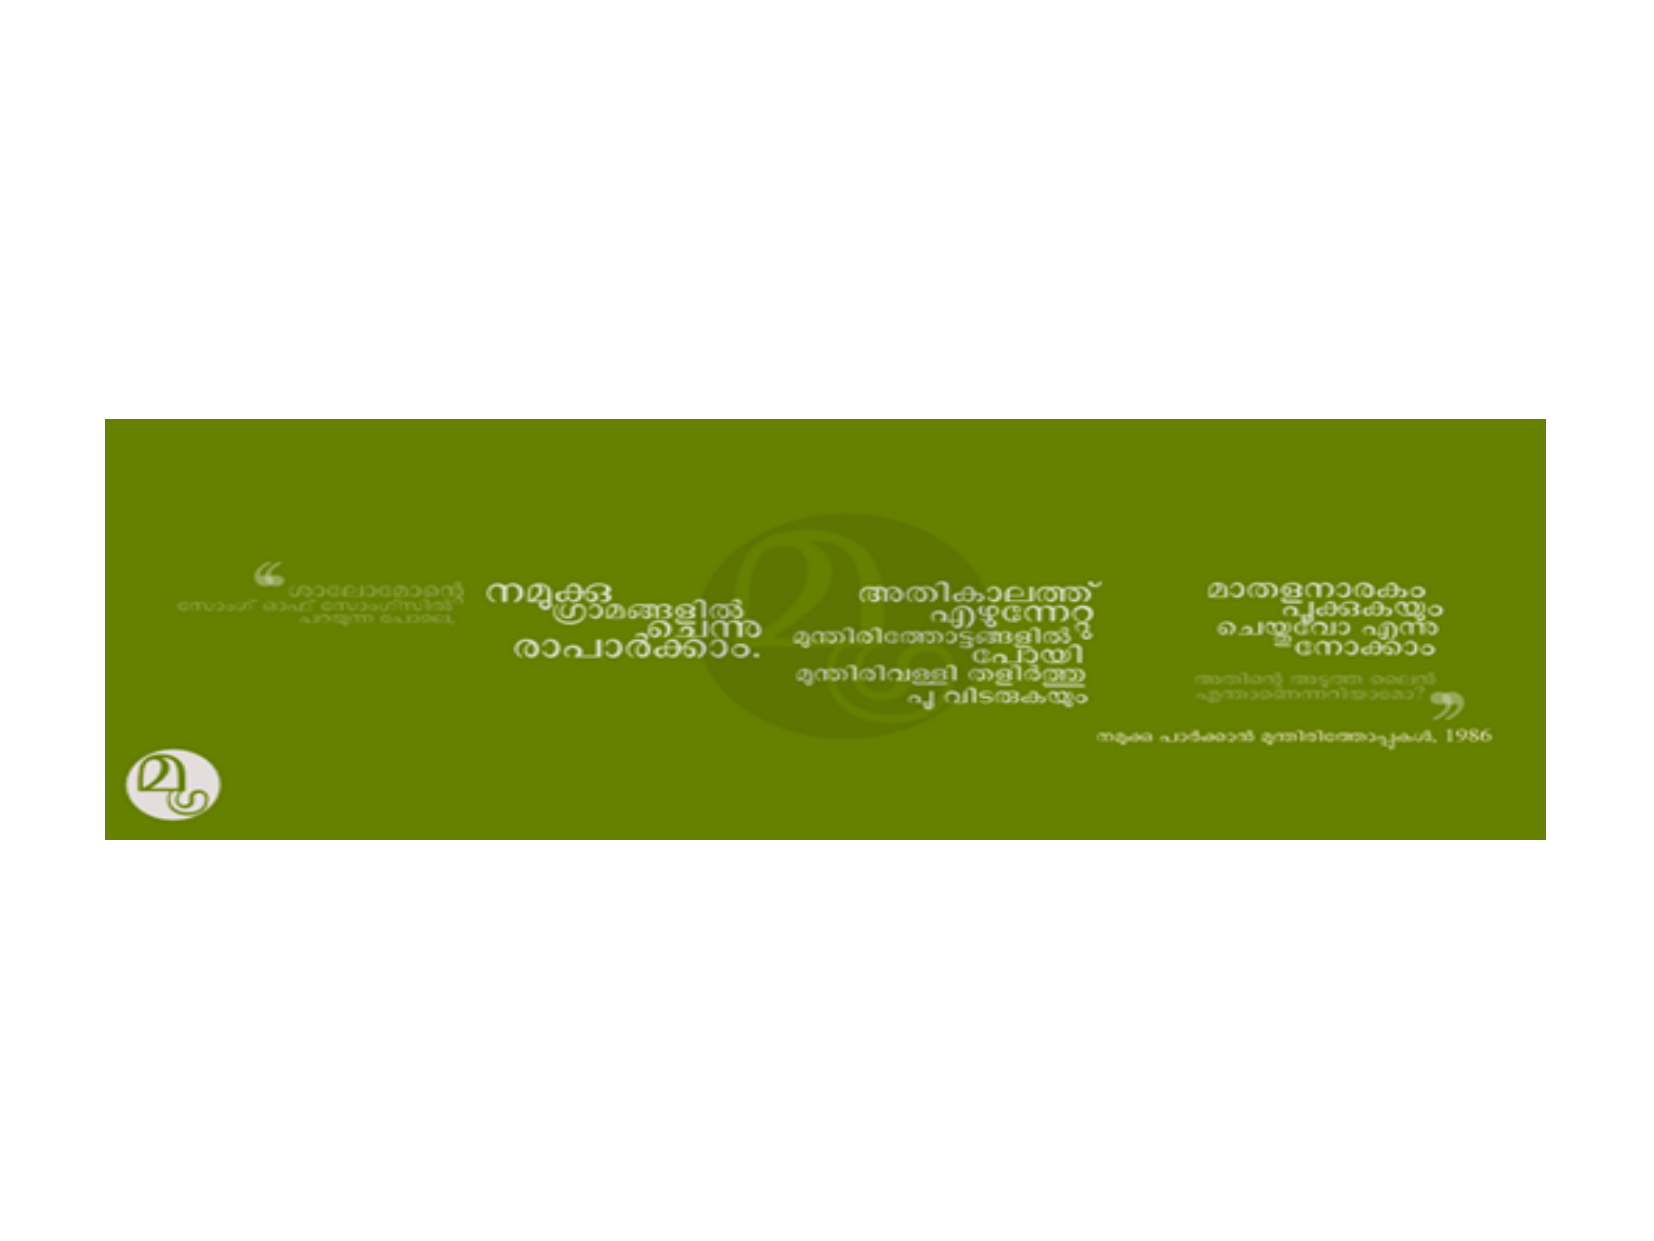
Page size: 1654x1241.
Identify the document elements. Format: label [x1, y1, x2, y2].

picture [105, 419, 1546, 841]
